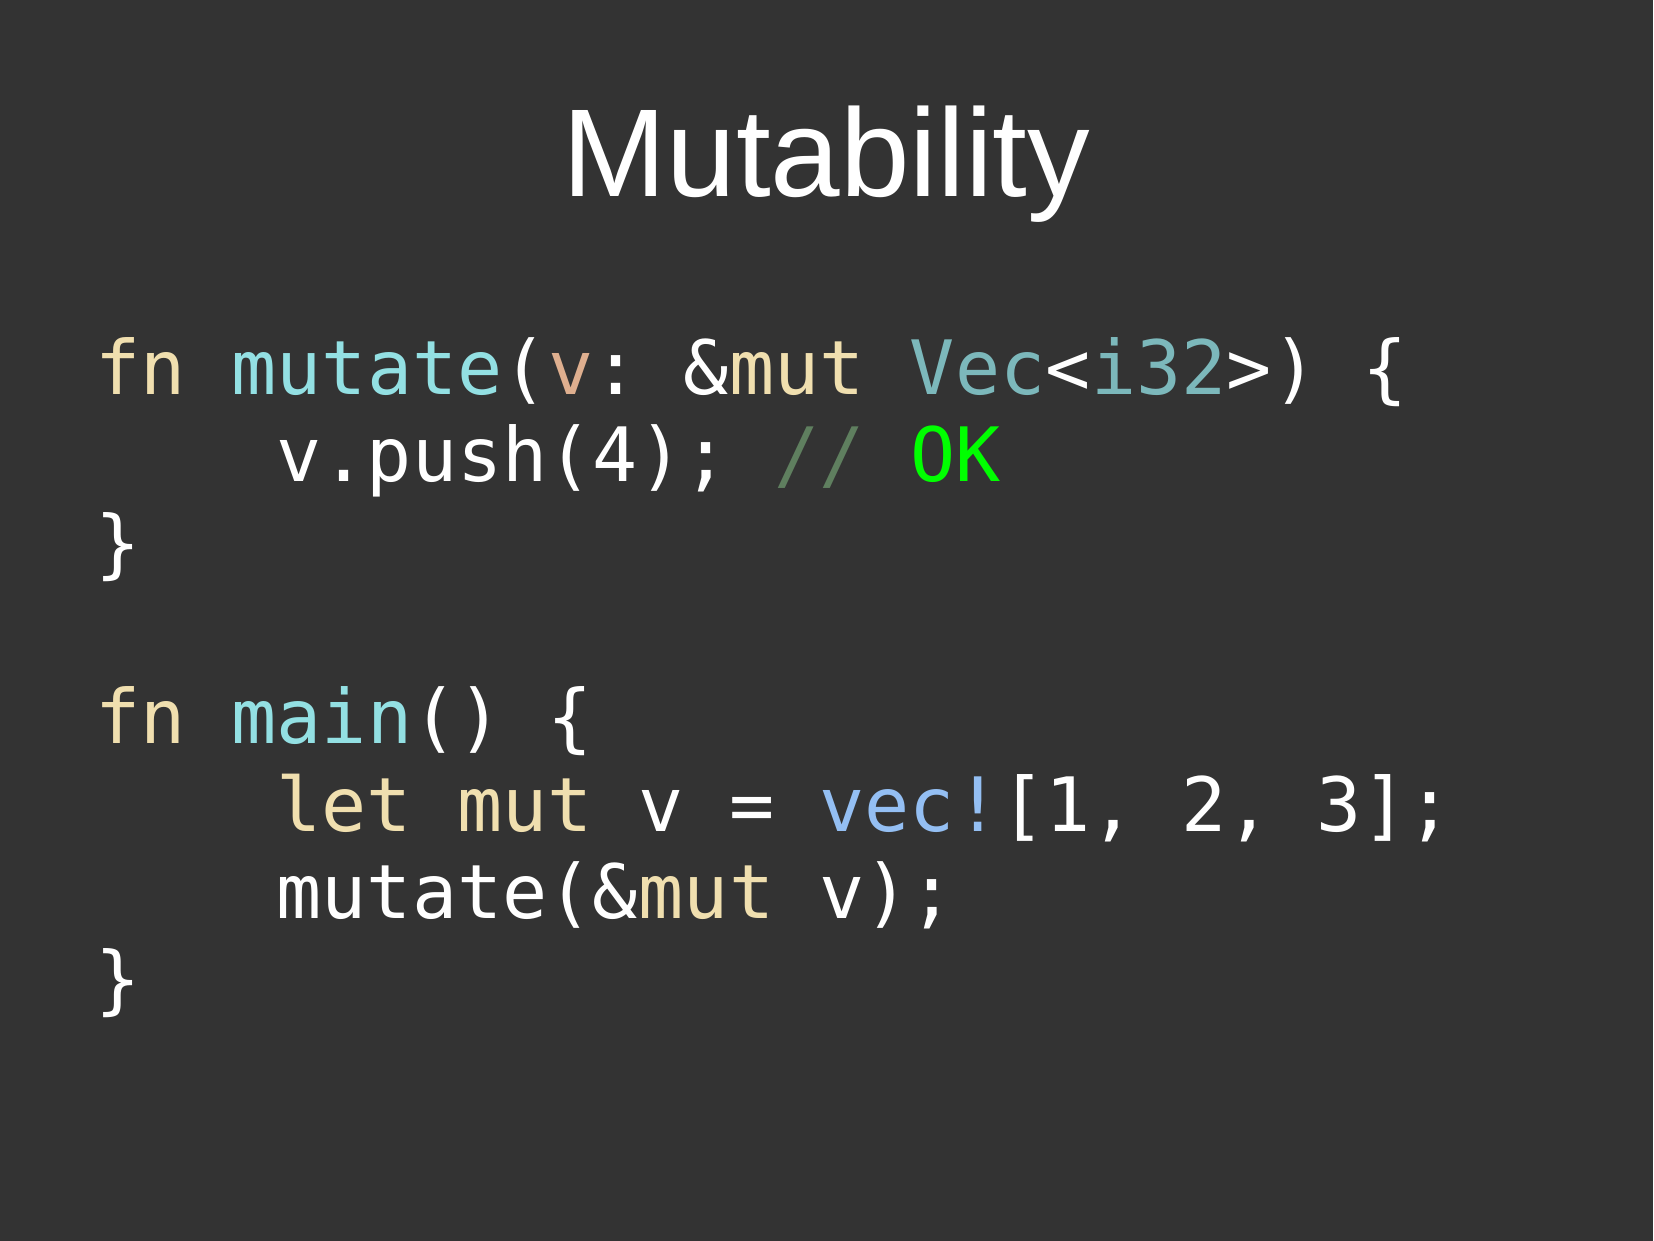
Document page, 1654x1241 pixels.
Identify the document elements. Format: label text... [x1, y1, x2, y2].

title Mutability [82, 49, 1571, 257]
text_box fn mutate(v: &mut Vec<i32>) { v.push(4); // OK } fn main() { let mut v = vec![1, 2, 3]; mutate(&mut v); } [80, 317, 1491, 1033]
